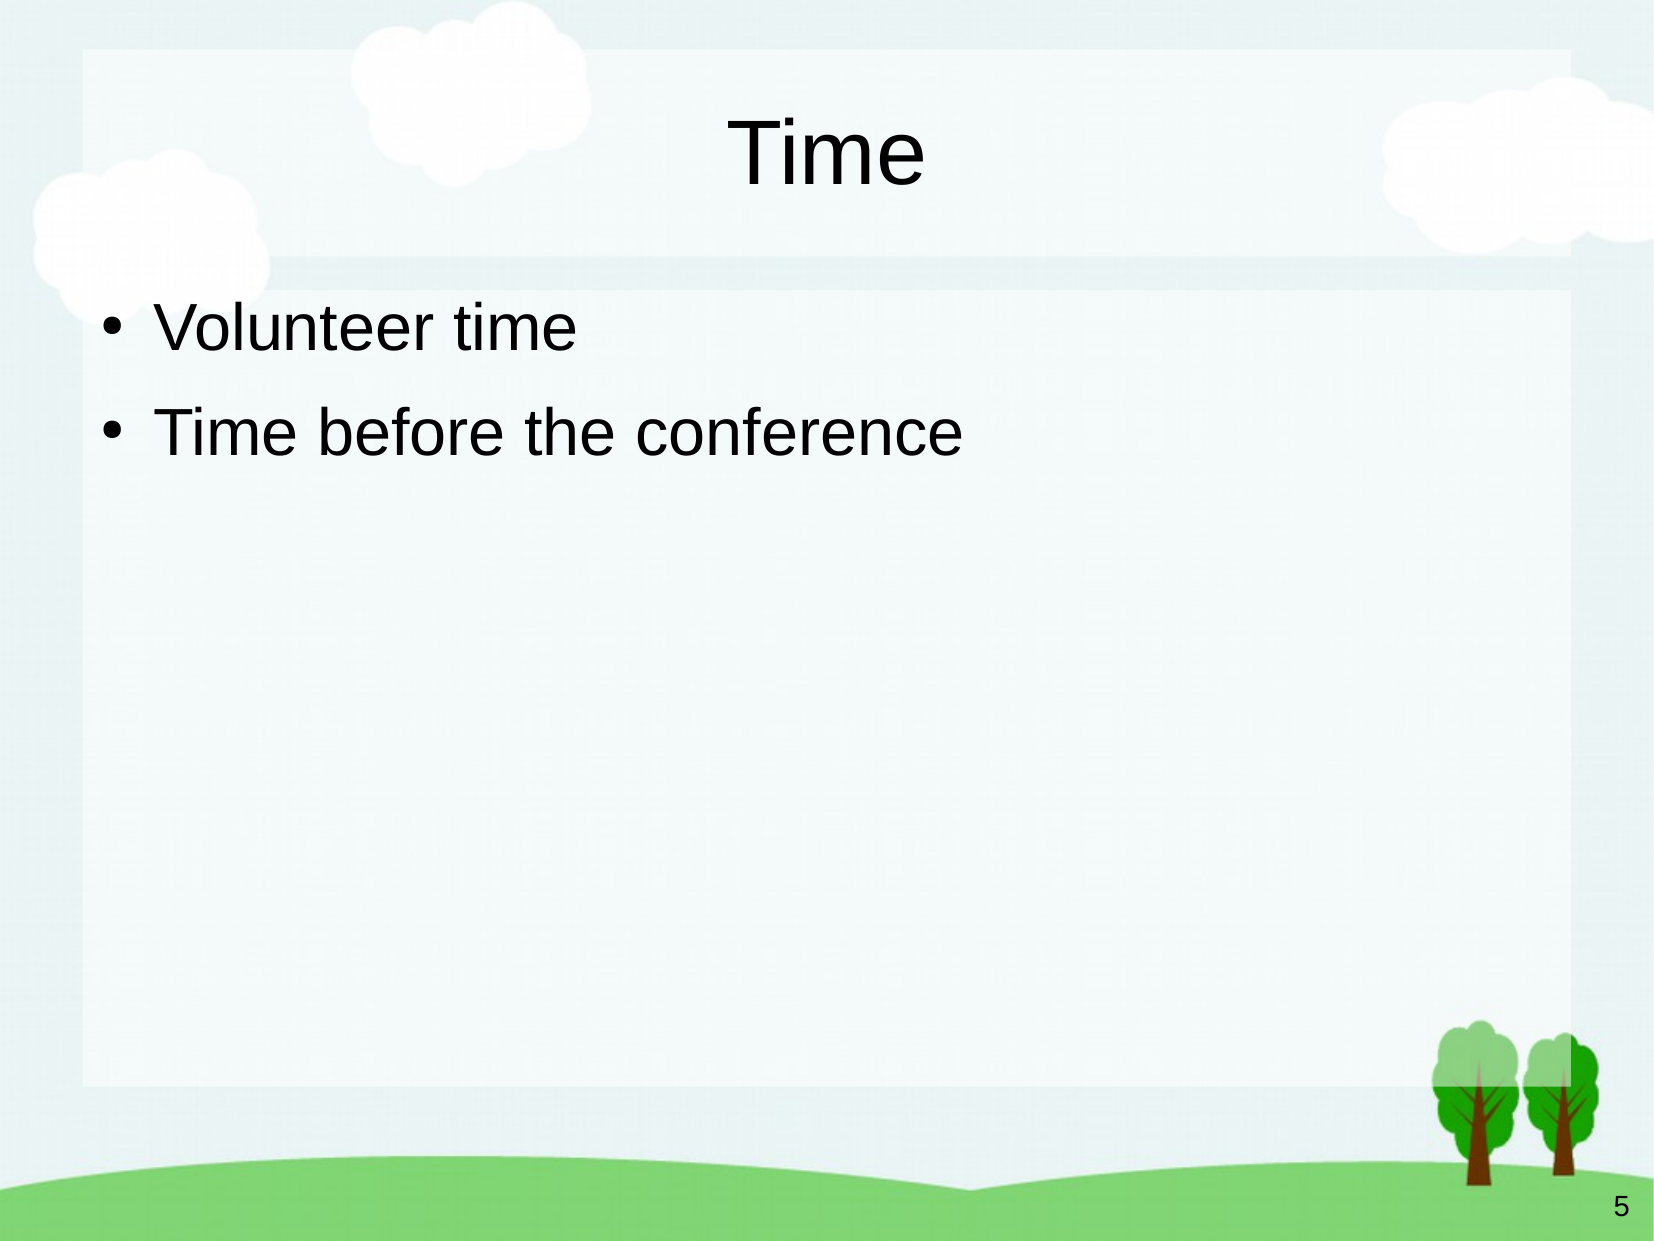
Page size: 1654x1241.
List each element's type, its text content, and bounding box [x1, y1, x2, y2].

list Volunteer time Time before the conference [82, 290, 1571, 1087]
title Time [82, 49, 1571, 257]
picture [0, 0, 1654, 1241]
